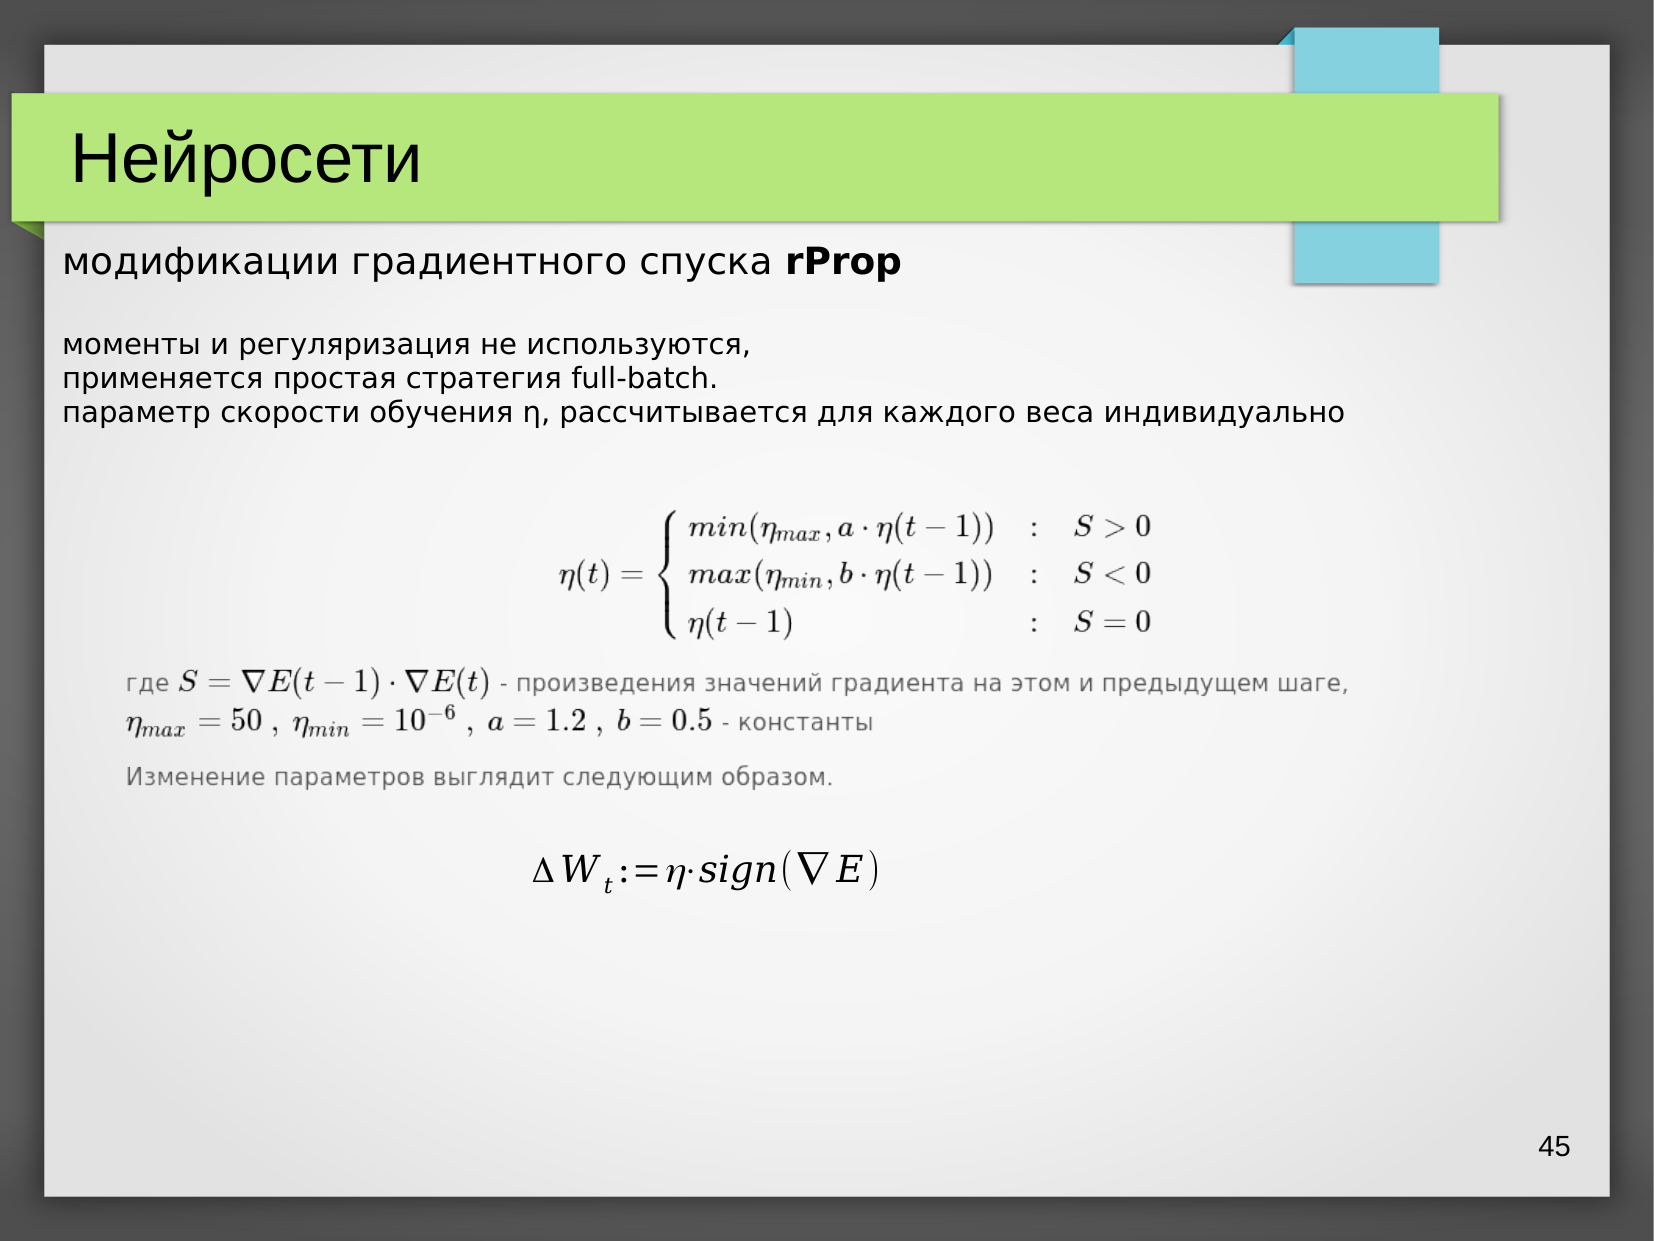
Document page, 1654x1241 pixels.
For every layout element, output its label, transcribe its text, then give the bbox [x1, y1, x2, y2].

title Нейросети [70, 118, 1205, 199]
chart [525, 847, 886, 898]
picture [0, 0, 1654, 1241]
text_box модификации градиентного спуска rProp моменты и регуляризация не используются, применяется простая стратегия full-batch. параметр скорости обучения η, рассчитывается для каждого веса индивидуально [47, 232, 1371, 472]
